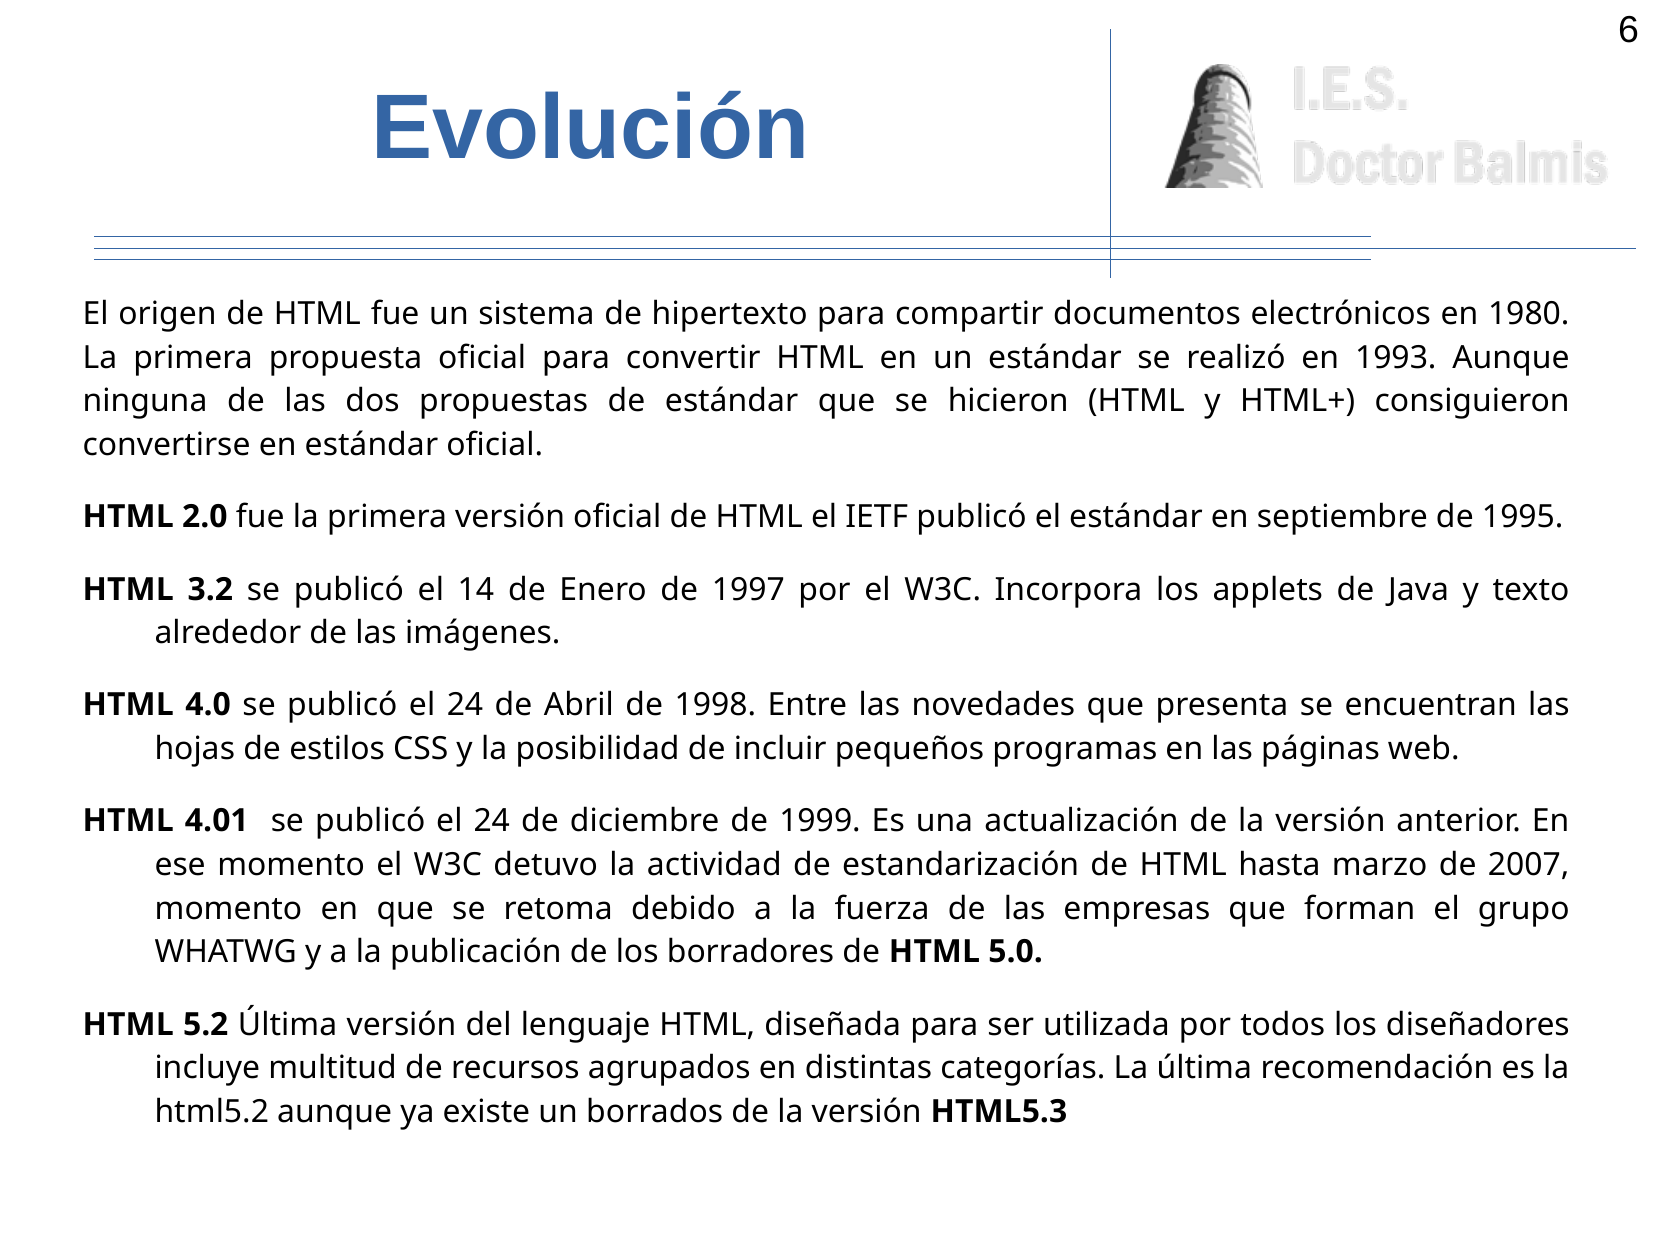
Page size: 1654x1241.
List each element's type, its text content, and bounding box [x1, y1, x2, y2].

picture [1133, 64, 1619, 188]
title Evolución [118, 23, 1063, 231]
list El origen de HTML fue un sistema de hipertexto para compartir documentos electrónicos en 1980. La primera propuesta oficial para convertir HTML en un estándar se realizó en 1993. Aunque ninguna de las dos propuestas de estándar que se hicieron (HTML y HTML+) consiguieron convertirse en estándar oficial. HTML 2.0 fue la primera versión oficial de HTML el IETF publicó el estándar en septiembre de 1995. HTML 3.2 se publicó el 14 de Enero de 1997 por el W3C. Incorpora los applets de Java y texto alrededor de las imágenes. HTML 4.0 se publicó el 24 de Abril de 1998. Entre las novedades que presenta se encuentran las hojas de estilos CSS y la posibilidad de incluir pequeños programas en las páginas web. HTML 4.01 se publicó el 24 de diciembre de 1999. Es una actualización de la versión anterior. En ese momento el W3C detuvo la actividad de estandarización de HTML hasta marzo de 2007, momento en que se retoma debido a la fuerza de las empresas que forman el grupo WHATWG y a la publicación de los borradores de HTML 5.0. HTML 5.2 Última versión del lenguaje HTML, diseñada para ser utilizada por todos los diseñadores incluye multitud de recursos agrupados en distintas categorías. La última recomendación es la html5.2 aunque ya existe un borrados de la versión HTML5.3 [82, 290, 1571, 1170]
